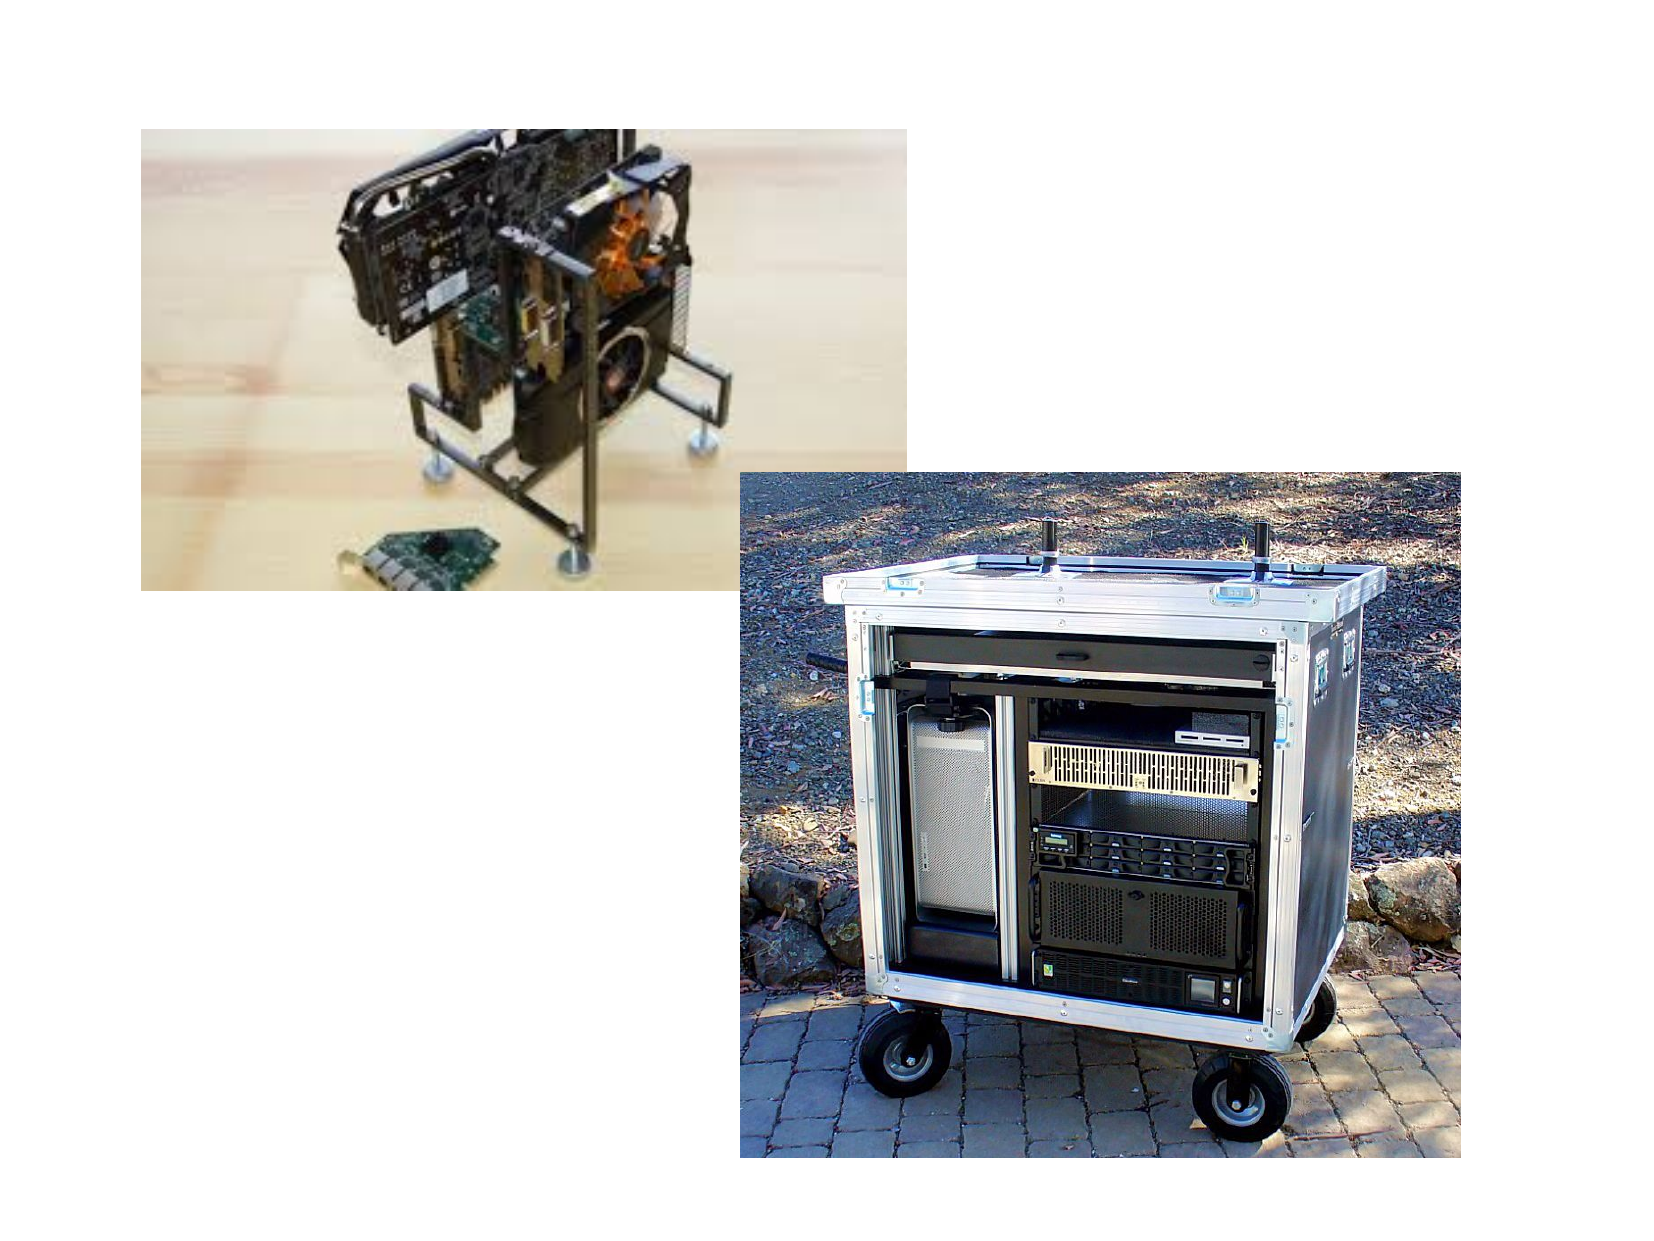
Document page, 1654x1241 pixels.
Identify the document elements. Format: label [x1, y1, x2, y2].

picture [141, 129, 1461, 1158]
